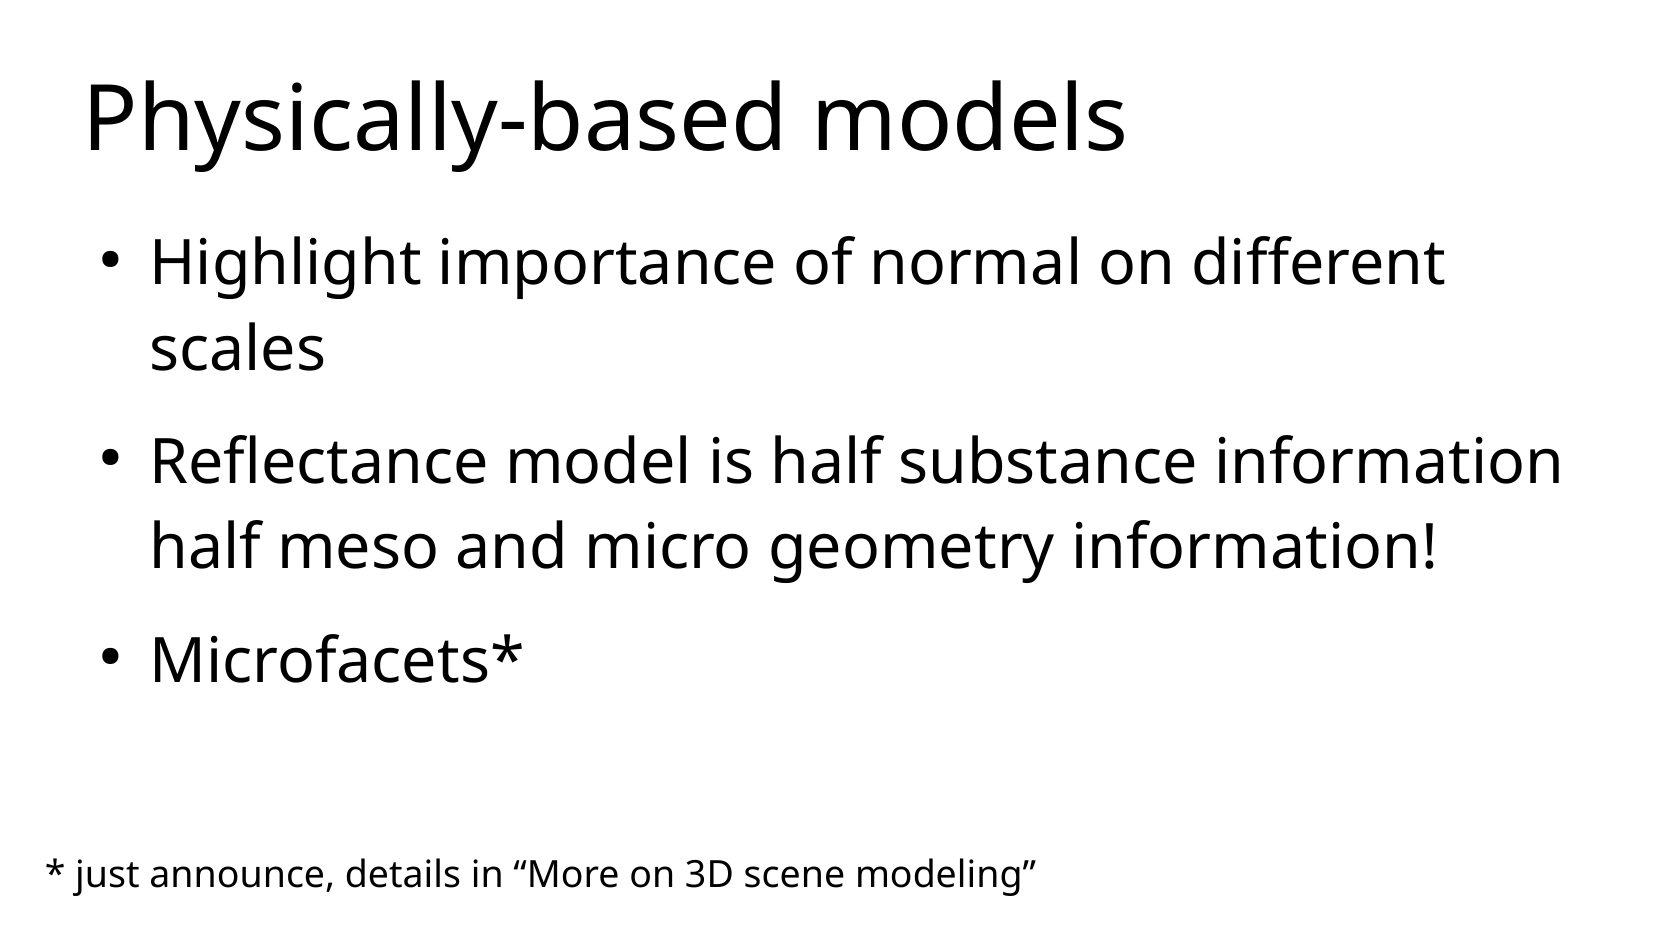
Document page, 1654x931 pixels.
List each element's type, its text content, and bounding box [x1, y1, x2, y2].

title Physically-based models [82, 37, 1571, 193]
text_box * just announce, details in “More on 3D scene modeling” [30, 840, 1621, 902]
list Highlight importance of normal on different scales Reflectance model is half substance information half meso and micro geometry information! Microfacets* [82, 217, 1571, 758]
